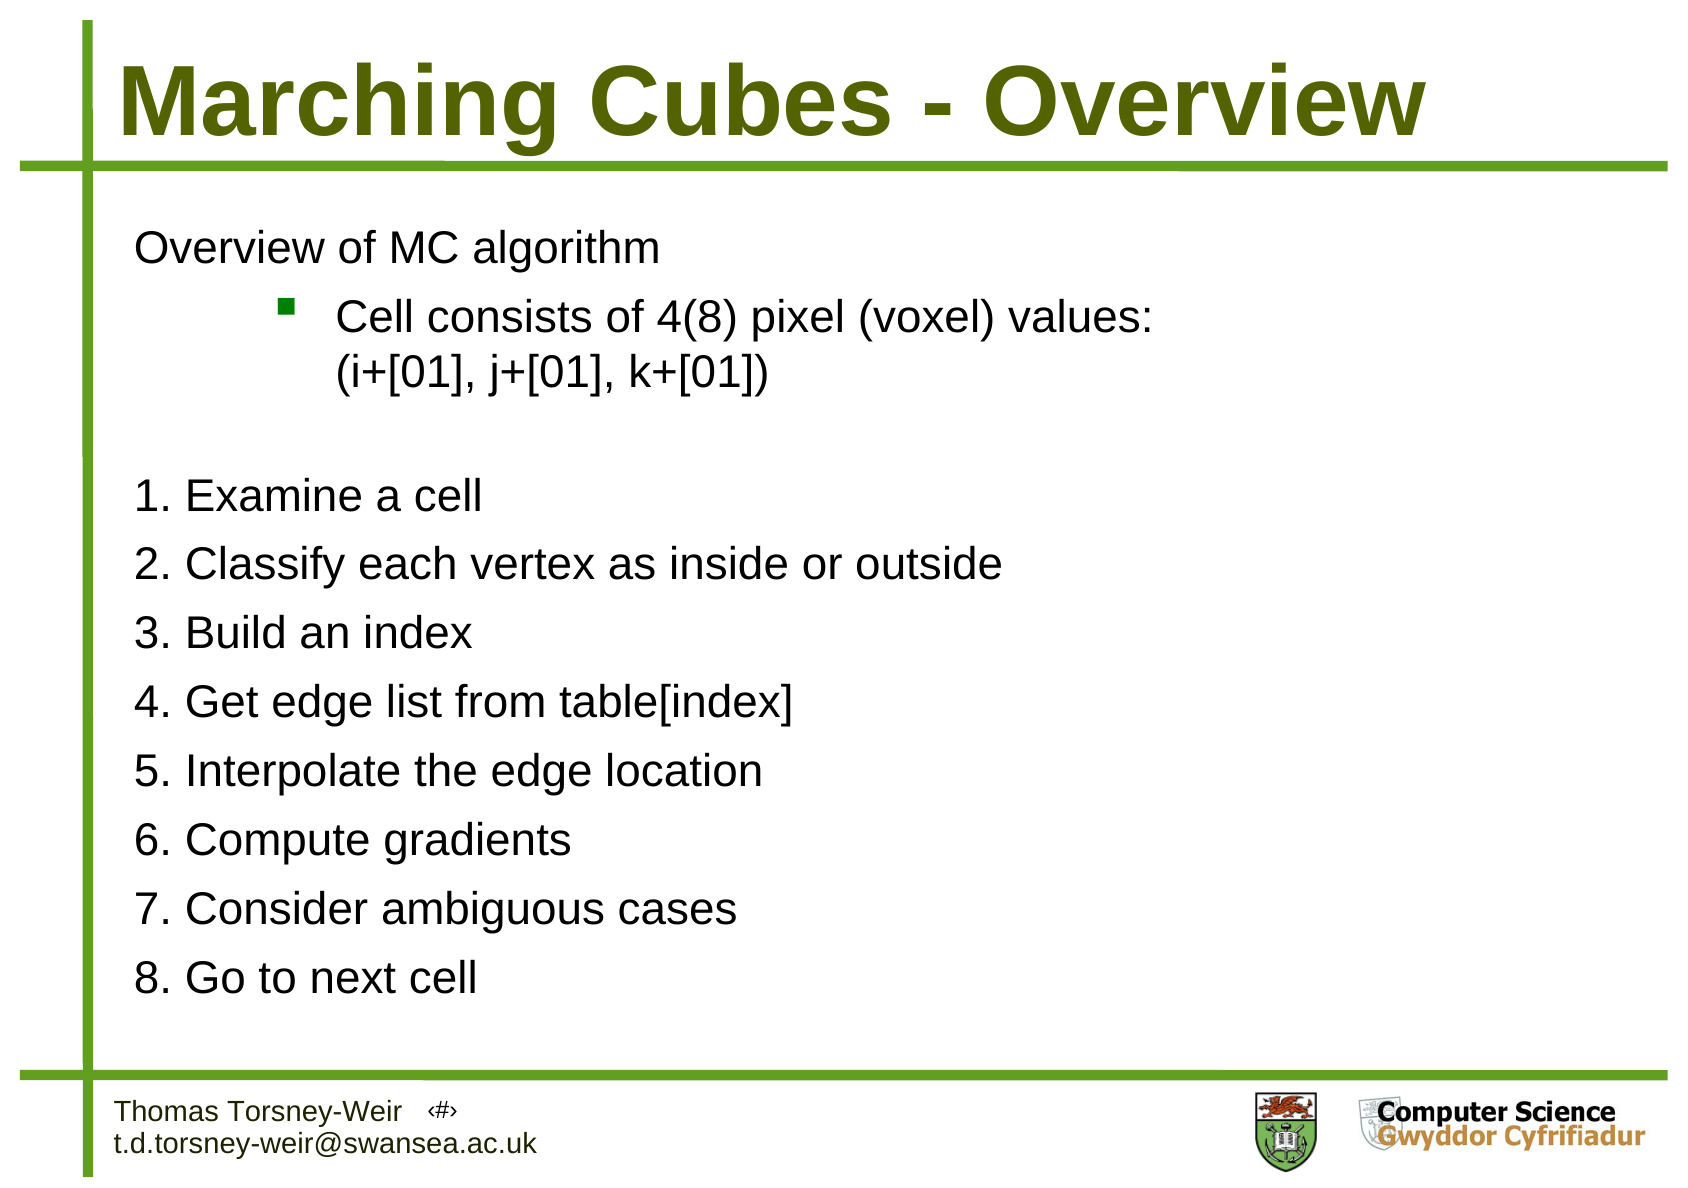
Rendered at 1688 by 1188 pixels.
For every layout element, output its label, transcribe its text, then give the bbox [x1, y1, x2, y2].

list Overview of MC algorithm Cell consists of 4(8) pixel (voxel) values: (i+[01], j+[01], k+[01]) 1. Examine a cell 2. Classify each vertex as inside or outside 3. Build an index 4. Get edge list from table[index] 5. Interpolate the edge location 6. Compute gradients 7. Consider ambiguous cases 8. Go to next cell [117, 209, 1624, 1060]
title Marching Cubes - Overview [101, 29, 1666, 166]
text_box ‹#› [412, 1089, 1274, 1188]
picture [1274, 1092, 1654, 1173]
